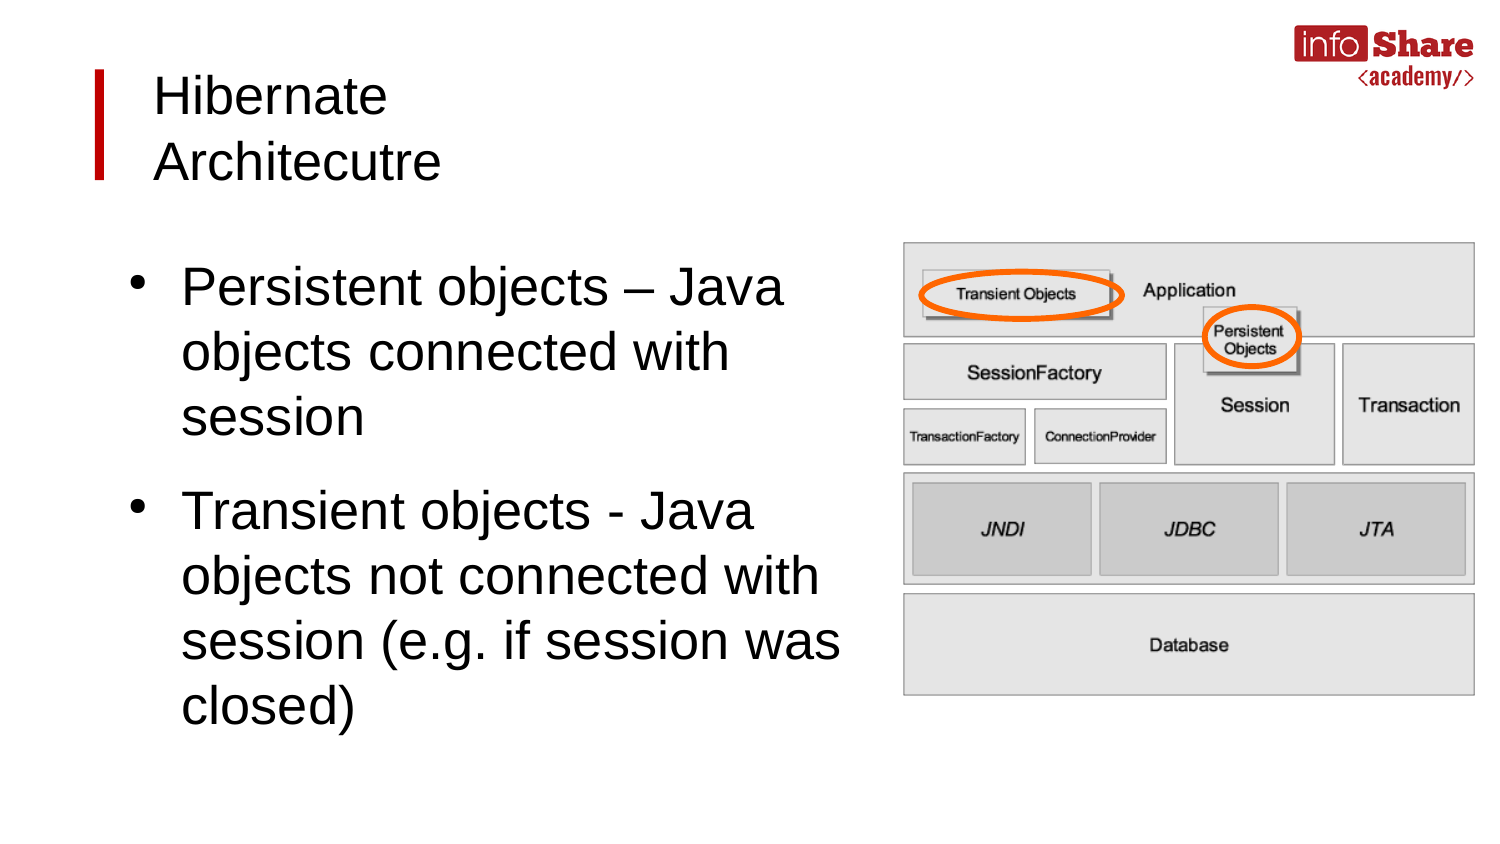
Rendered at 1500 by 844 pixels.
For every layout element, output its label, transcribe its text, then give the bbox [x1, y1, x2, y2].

title Hibernate Architecutre [138, 45, 668, 187]
list Persistent objects – Java objects connected with session Transient objects - Java objects not connected with session (e.g. if session was closed) [95, 236, 922, 753]
picture [1267, 0, 1500, 117]
picture [885, 224, 1486, 709]
